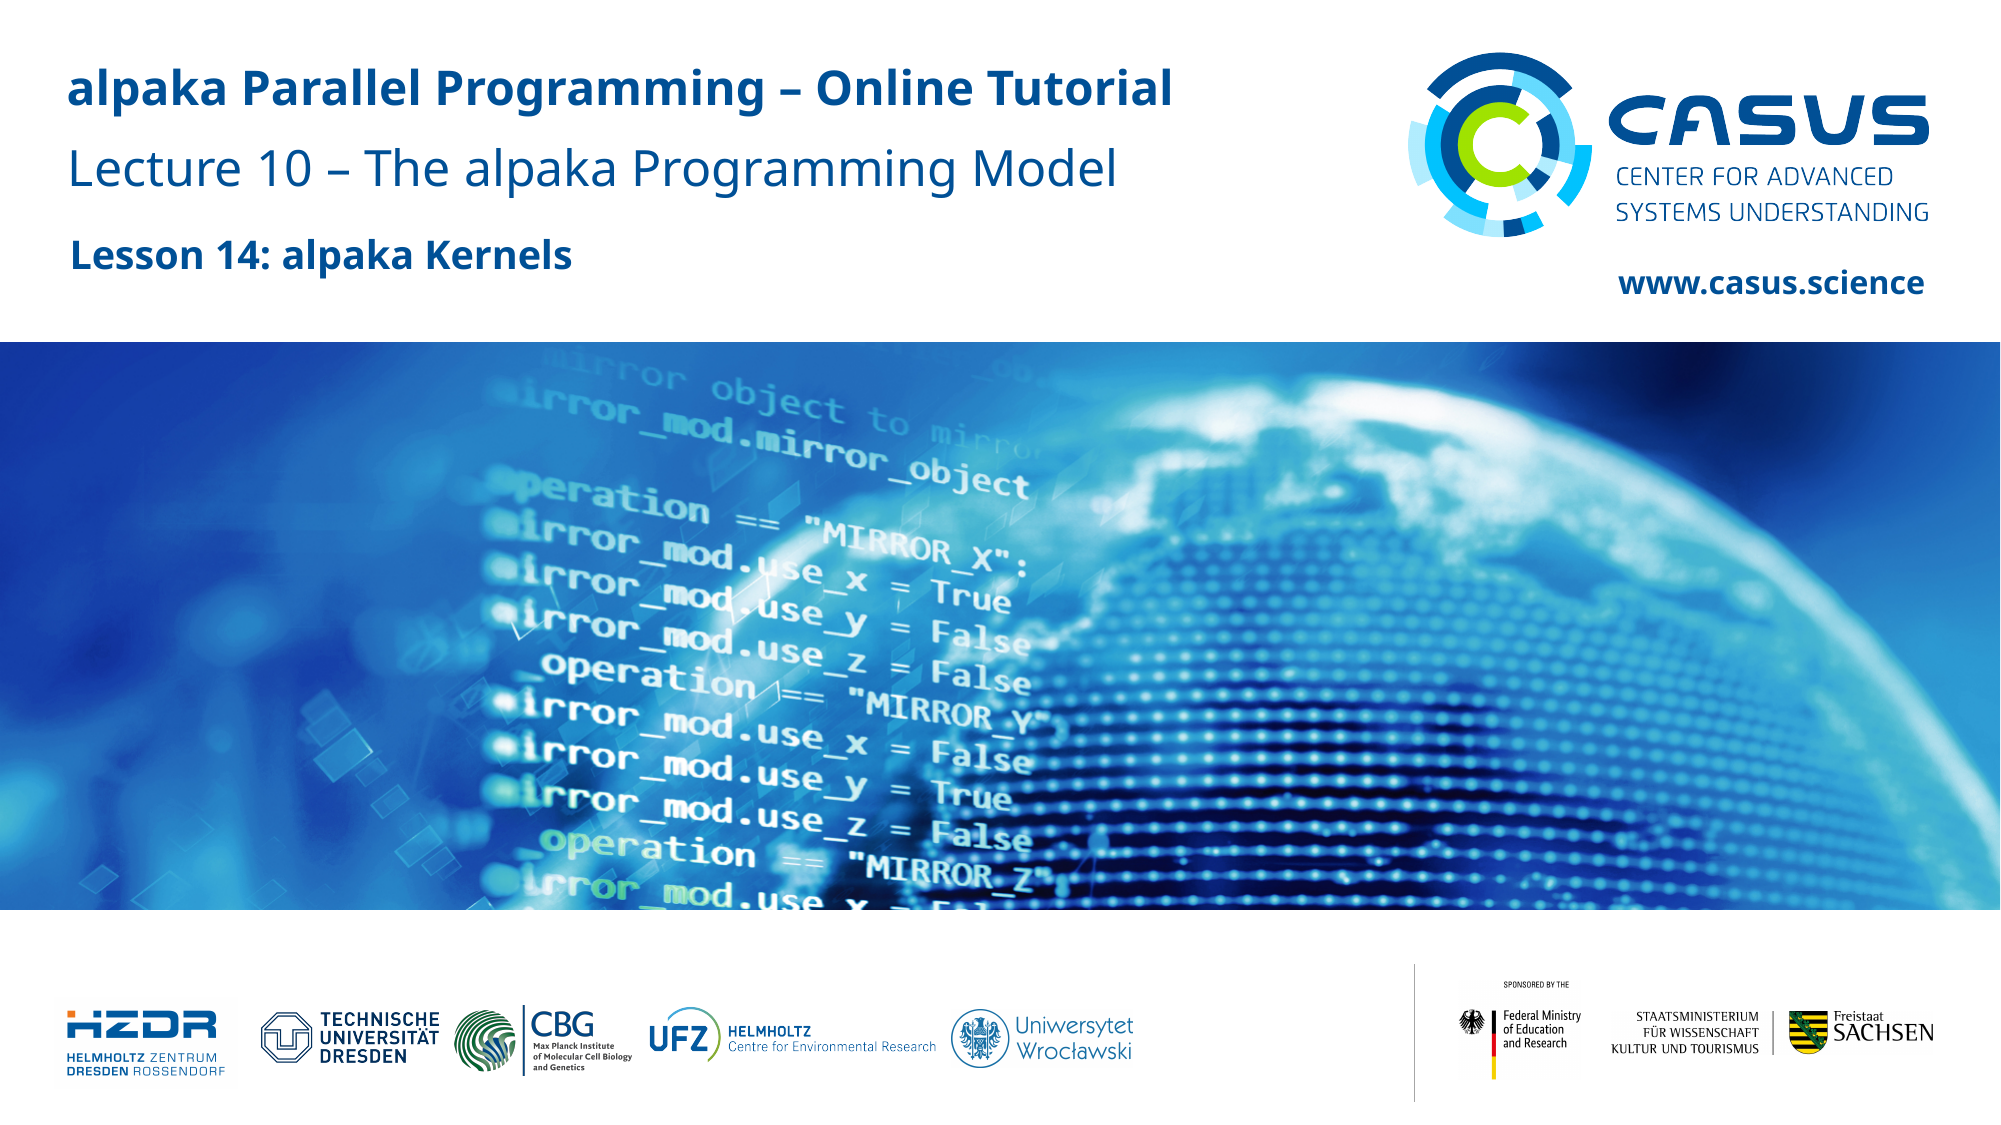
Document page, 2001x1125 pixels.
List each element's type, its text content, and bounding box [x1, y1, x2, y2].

picture [54, 997, 238, 1089]
picture [1458, 980, 1581, 1080]
title alpaka Parallel Programming – Online Tutorial [66, 53, 1389, 122]
picture [454, 982, 1133, 1084]
text_box Lesson 14: alpaka Kernels [54, 219, 1377, 289]
picture [0, 342, 2001, 910]
subtitle Lecture 10 – The alpaka Programming Model [67, 132, 1390, 202]
picture [261, 1012, 439, 1063]
picture [1611, 1011, 1933, 1055]
picture [1408, 52, 1929, 238]
